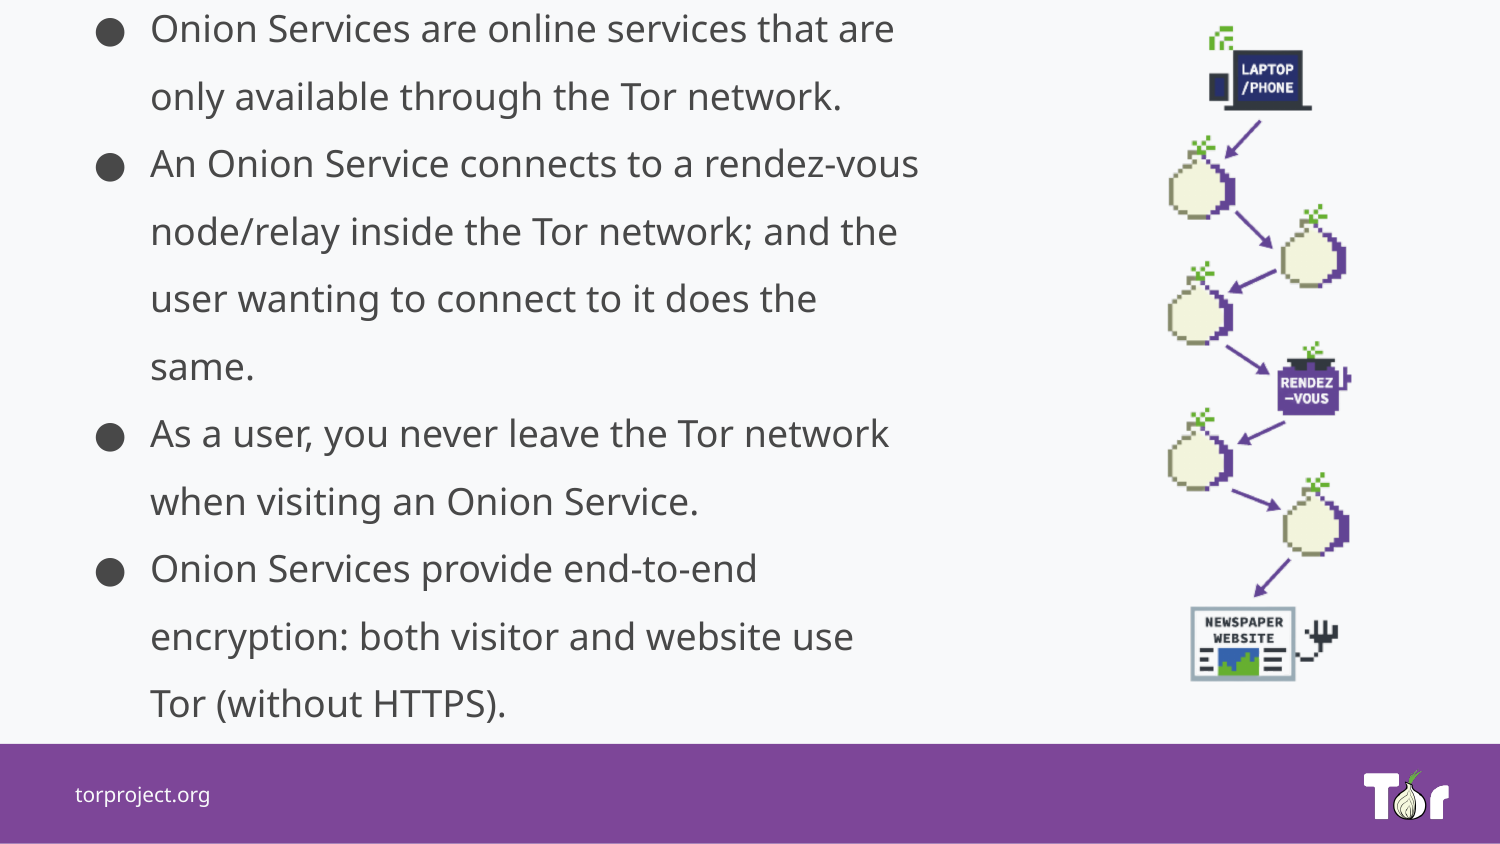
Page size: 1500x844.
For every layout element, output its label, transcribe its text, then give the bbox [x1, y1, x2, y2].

subtitle Onion Services are online services that are only available through the Tor network. An Onion Service connects to a rendez-vous node/relay inside the Tor network; and the user wanting to connect to it does the same. As a user, you never leave the Tor network when visiting an Onion Service. Onion Services provide end-to-end encryption: both visitor and website use Tor (without HTTPS). [75, 30, 922, 679]
picture [1364, 768, 1449, 820]
picture [1084, 0, 1436, 709]
